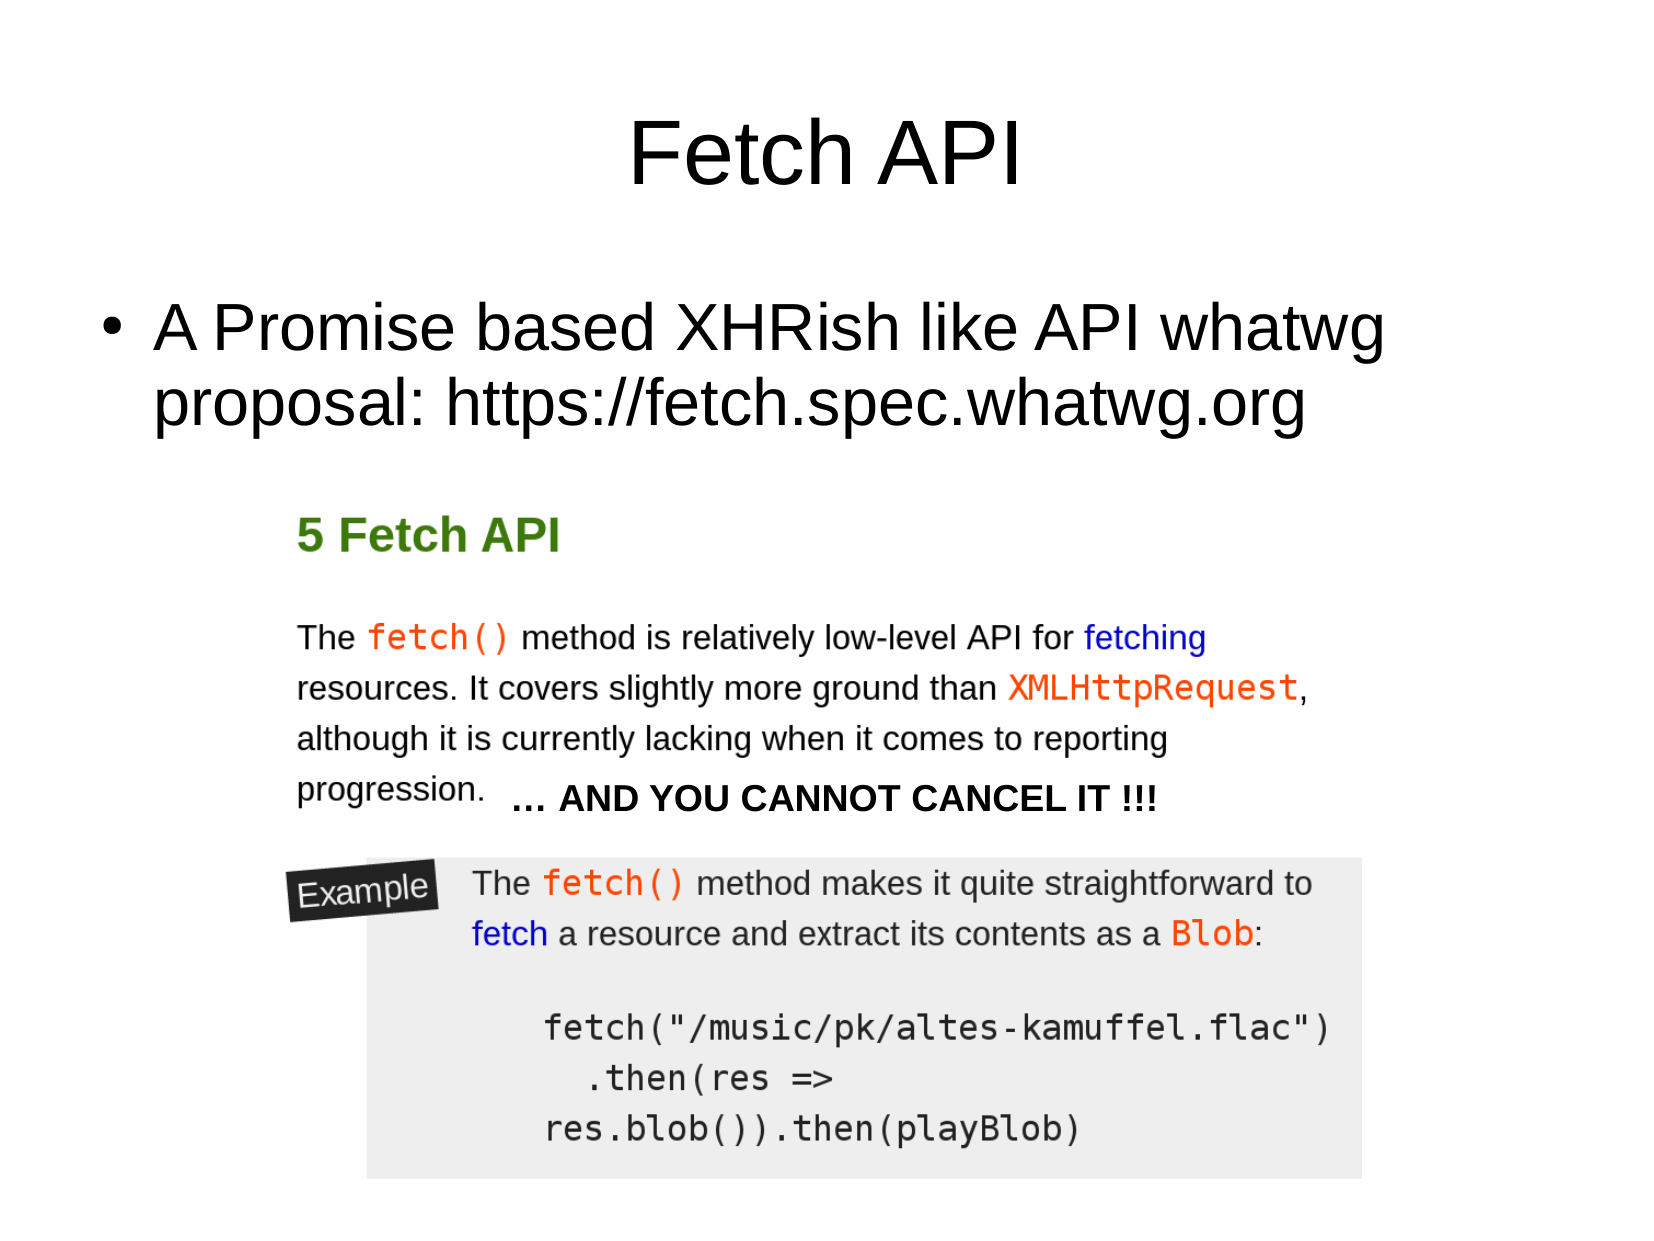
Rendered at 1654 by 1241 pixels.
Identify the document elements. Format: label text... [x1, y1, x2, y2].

title Fetch API [82, 49, 1571, 257]
text_box … AND YOU CANNOT CANCEL IT !!! [495, 769, 1174, 827]
picture [255, 464, 1396, 1179]
list A Promise based XHRish like API whatwg proposal: https://fetch.spec.whatwg.org [82, 290, 1571, 1010]
